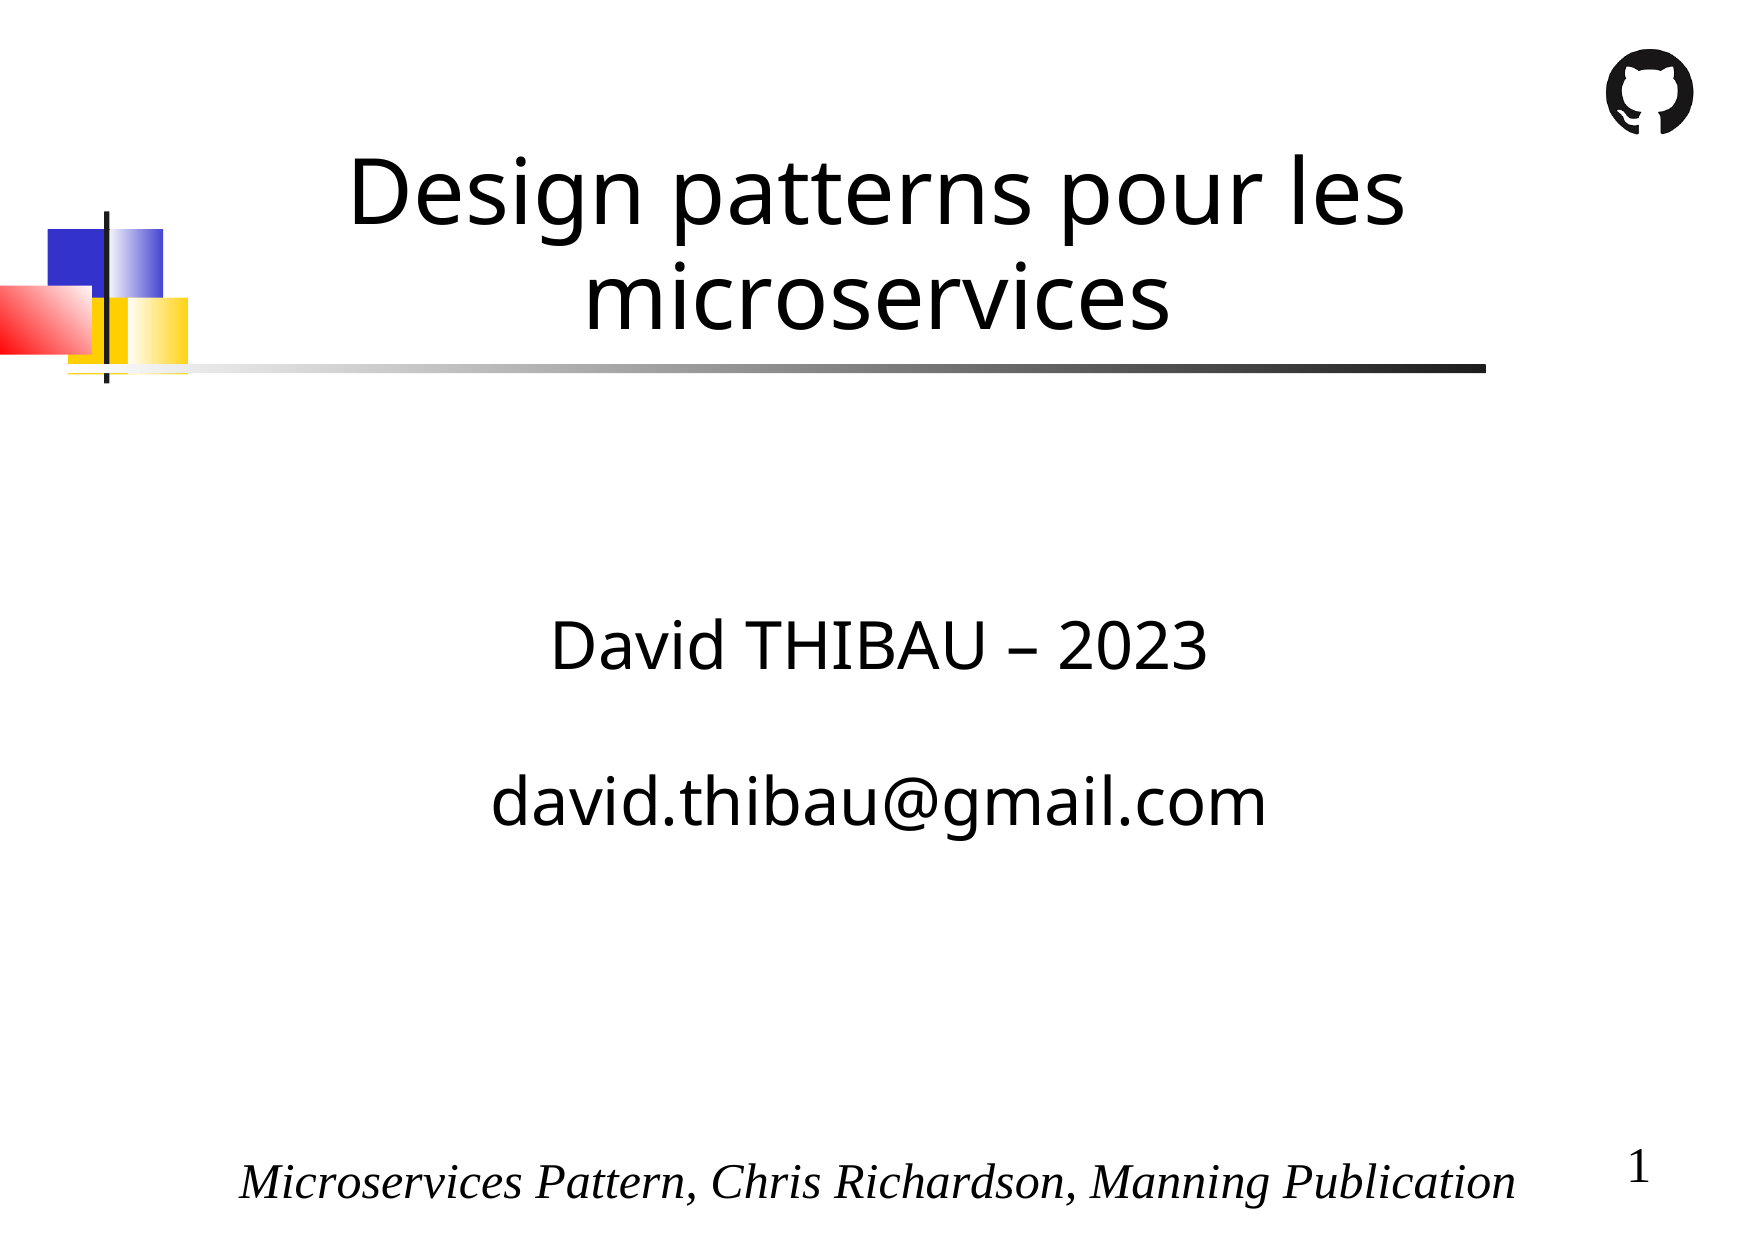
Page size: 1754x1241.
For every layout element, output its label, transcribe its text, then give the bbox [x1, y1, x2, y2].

title Design patterns pour les microservices [179, 138, 1577, 353]
subtitle David THIBAU – 2023 david.thibau@gmail.com [179, 608, 1577, 841]
picture [1576, 19, 1723, 166]
text_box Microservices Pattern, Chris Richardson, Manning Publication [224, 1145, 1533, 1218]
